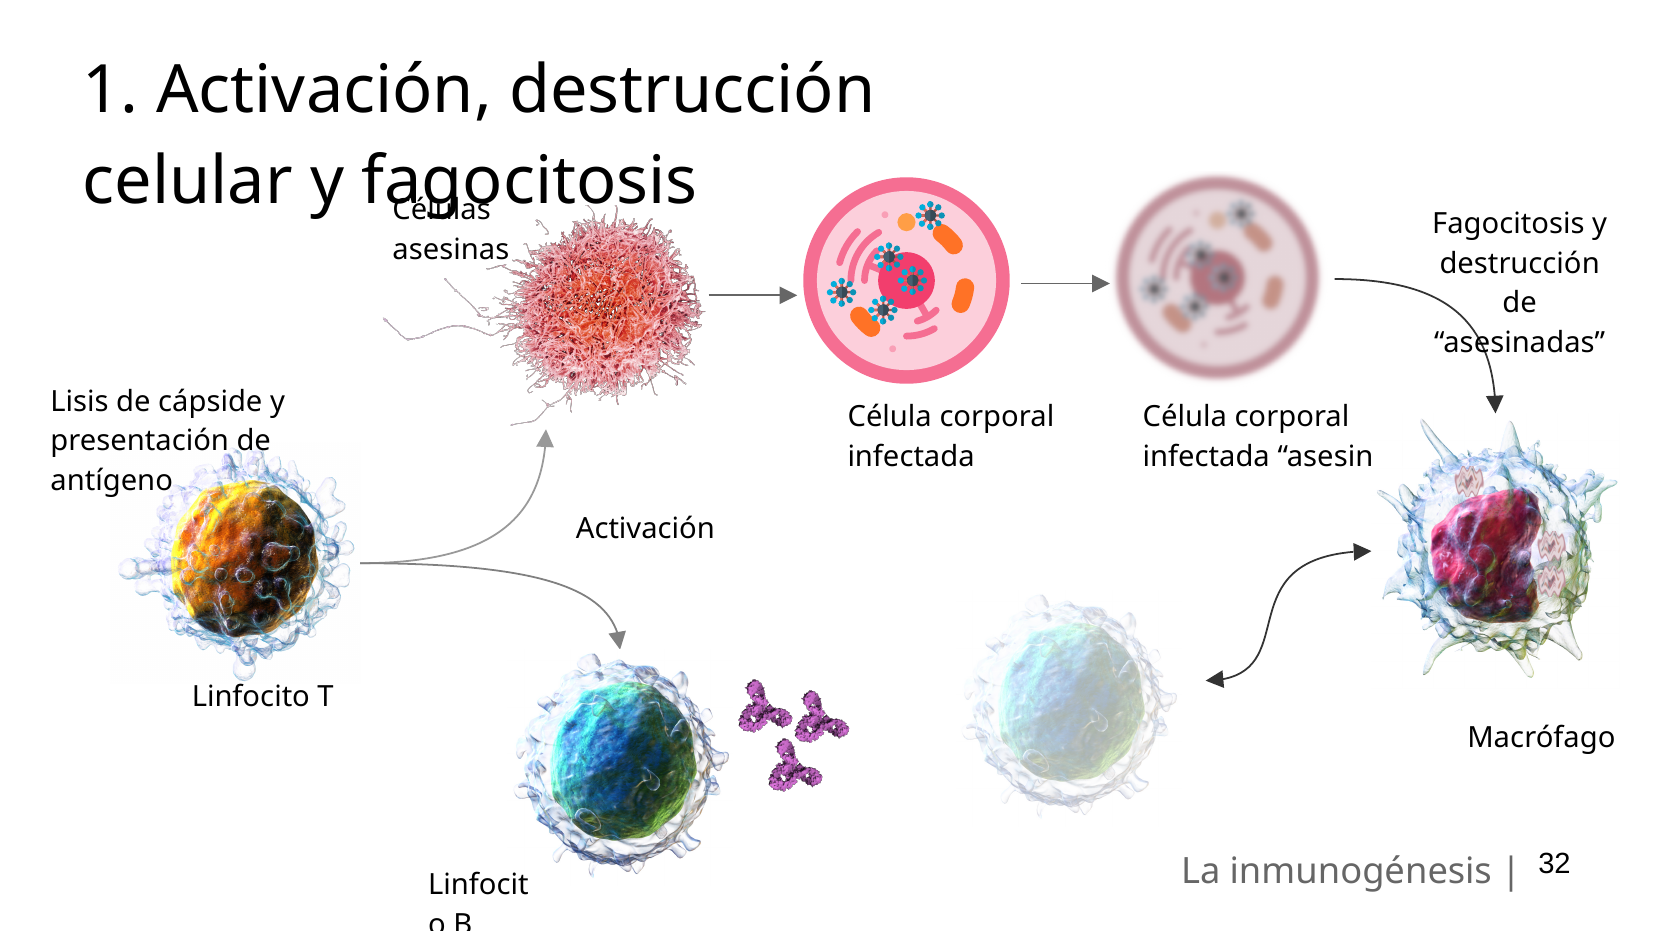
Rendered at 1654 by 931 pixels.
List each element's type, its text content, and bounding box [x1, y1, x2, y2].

text_box Células asesinas [377, 181, 502, 267]
list La inmunogénesis | [1181, 844, 1536, 904]
picture [110, 442, 361, 684]
text_box Célula corporal infectada [832, 388, 1029, 474]
picture [507, 649, 868, 886]
list 1. Activación, destrucción celular y fagocitosis [82, 41, 975, 225]
text_box Activación [561, 499, 704, 550]
text_box Lisis de cápside y presentación de antígeno [35, 372, 263, 493]
picture [1098, 171, 1335, 387]
picture [1371, 413, 1620, 689]
text_box Célula corporal infectada “asesinada” [1128, 388, 1399, 474]
text_box Linfocito B [413, 856, 559, 931]
text_box Linfocito T [177, 667, 322, 718]
picture [381, 203, 709, 432]
text_box Fagocitosis y destrucción de “asesinadas” [1417, 194, 1637, 280]
text_box Macrófago [1452, 708, 1597, 759]
picture [803, 177, 1010, 384]
picture [956, 590, 1182, 827]
